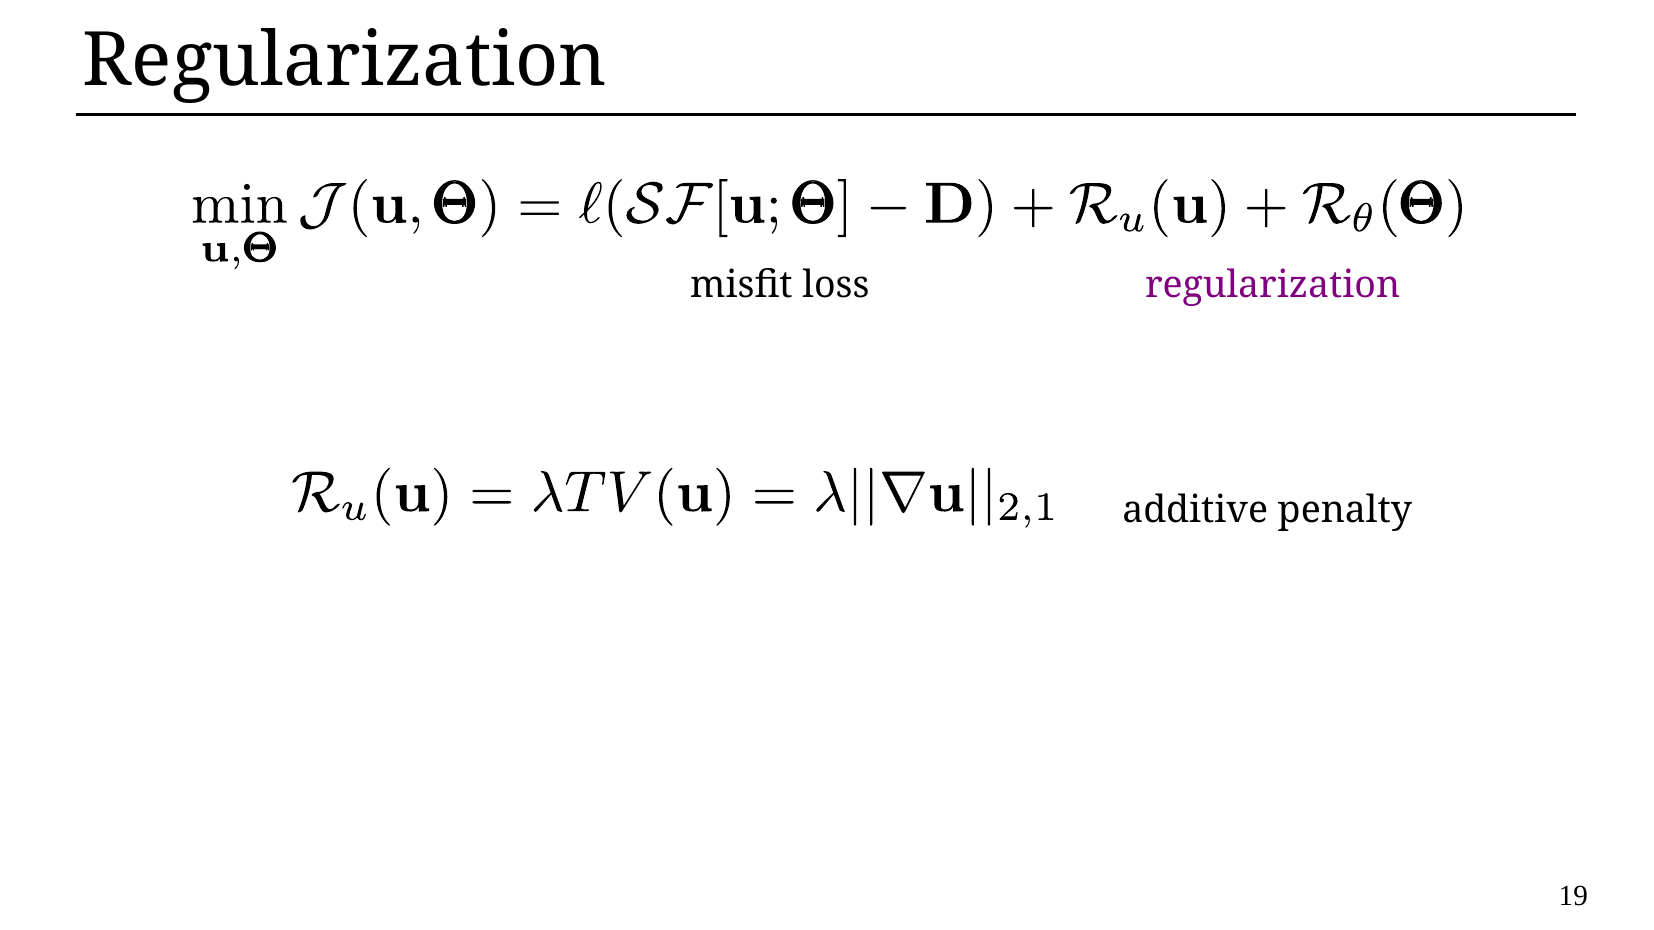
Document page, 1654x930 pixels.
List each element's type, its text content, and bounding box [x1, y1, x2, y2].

title Regularization [82, 7, 1571, 105]
text_box additive penalty [1085, 474, 1450, 534]
picture [188, 176, 1465, 272]
picture [291, 467, 1054, 528]
text_box misfit loss [660, 250, 901, 309]
text_box regularization [1120, 250, 1426, 309]
